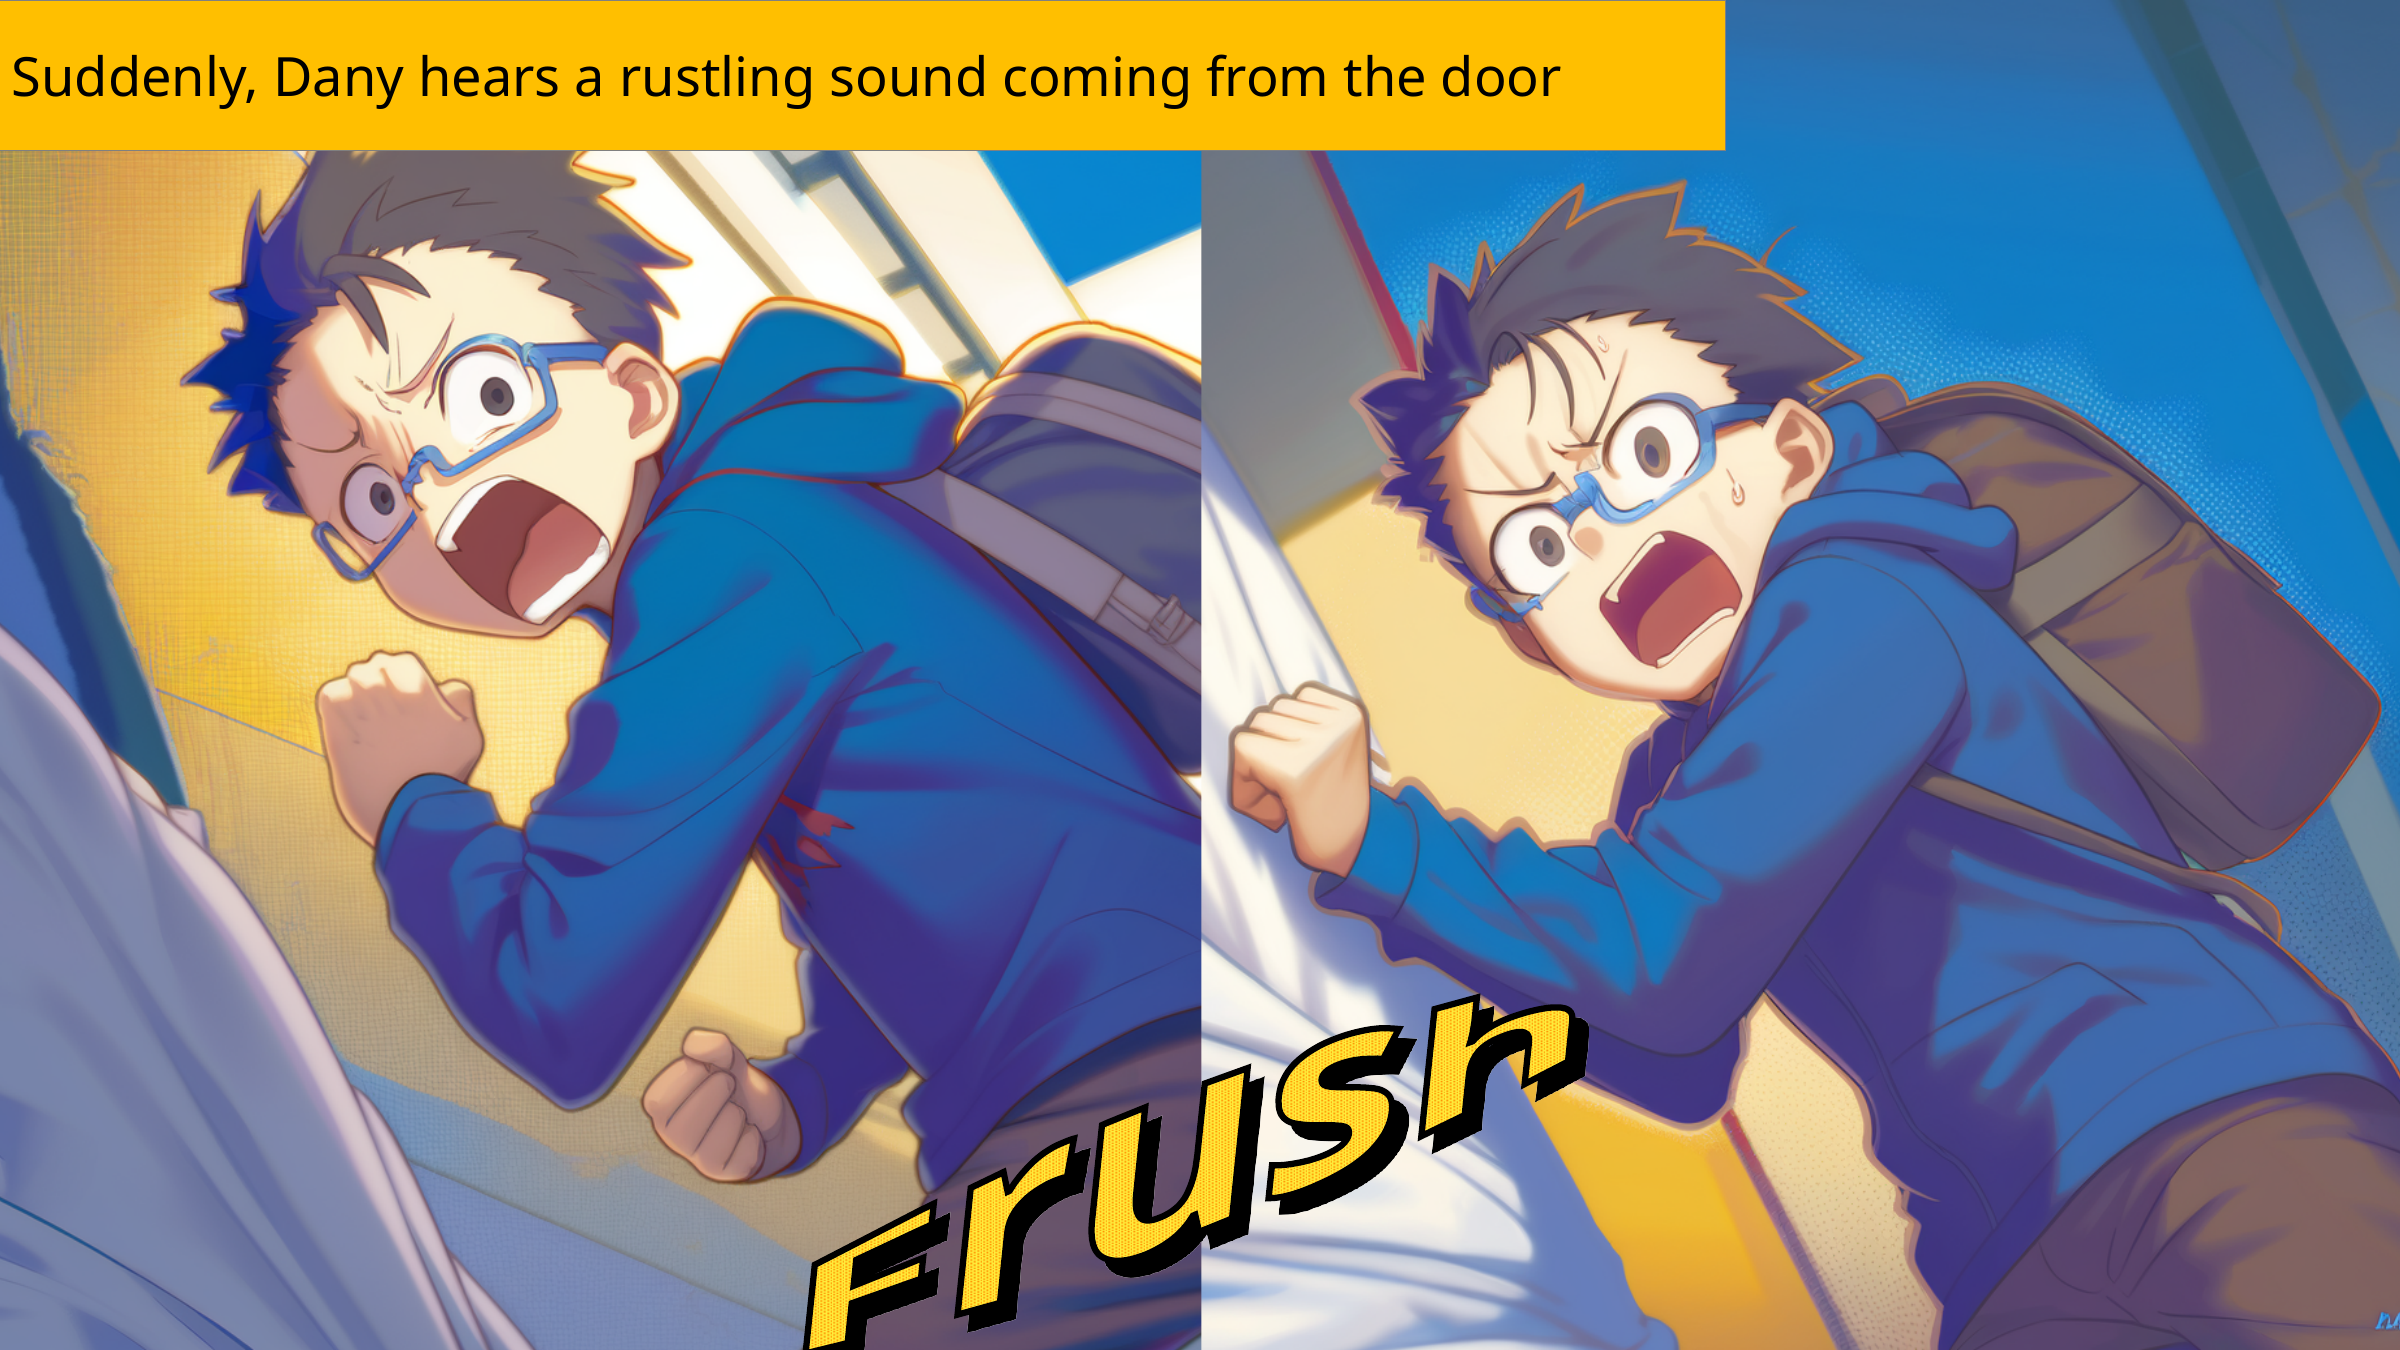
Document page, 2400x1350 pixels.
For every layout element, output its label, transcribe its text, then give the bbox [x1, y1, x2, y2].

text_box Frush [1091, 1068, 1248, 1261]
text_box Frush [805, 1203, 934, 1350]
text_box Frush [1268, 1028, 1399, 1199]
text_box Frush [1421, 997, 1573, 1137]
text_box Suddenly, Dany hears a rustling sound coming from the door [0, 0, 1726, 151]
text_box Frush [957, 1138, 1074, 1315]
picture [0, 0, 2400, 1350]
